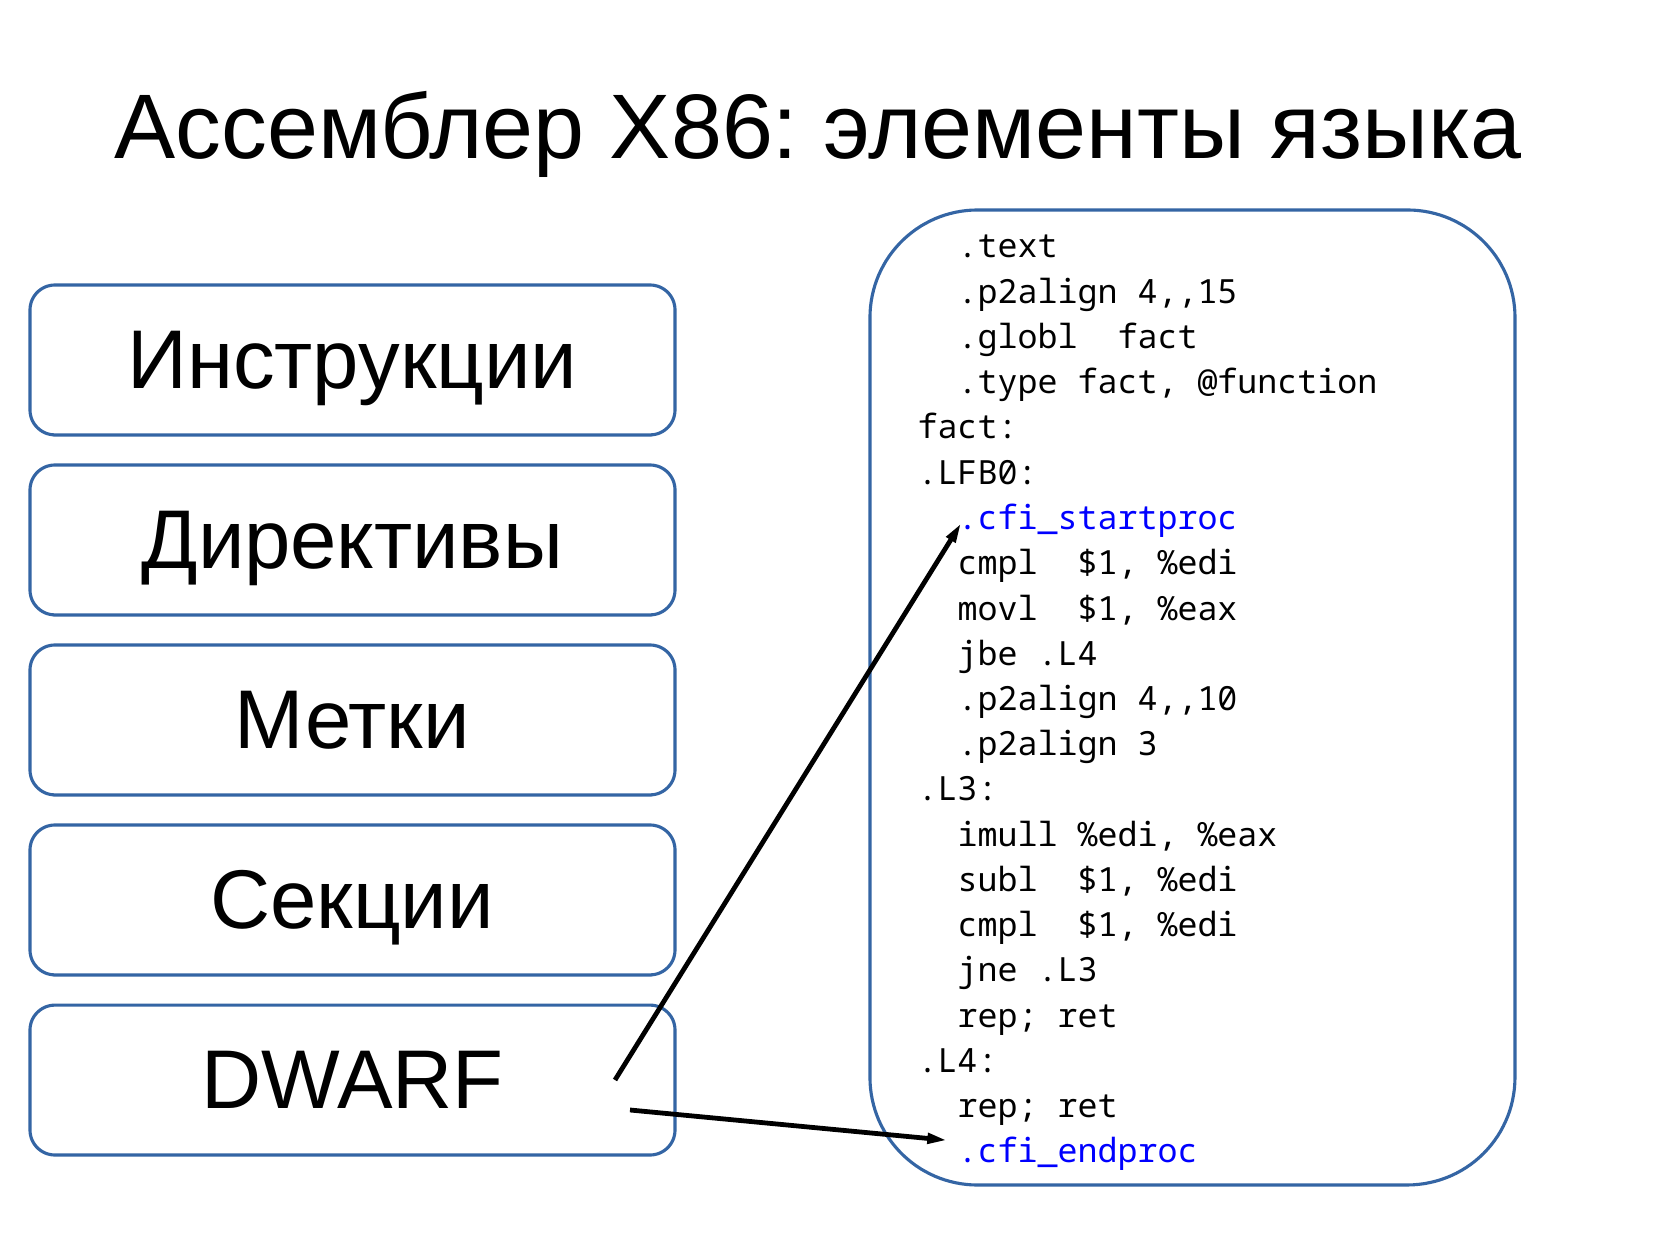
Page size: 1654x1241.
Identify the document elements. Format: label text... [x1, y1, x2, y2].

text_box Секции [30, 825, 676, 975]
text_box Директивы [30, 465, 676, 615]
text_box Метки [30, 645, 676, 795]
text_box .text .p2align 4,,15 .globl fact .type fact, @function fact: .LFB0: .cfi_startproc cmpl $1, %edi movl $1, %eax jbe .L4 .p2align 4,,10 .p2align 3 .L3: imull %edi, %eax subl $1, %edi cmpl $1, %edi jne .L3 rep; ret .L4: rep; ret .cfi_endproc [870, 210, 1516, 1186]
text_box Инструкции [30, 285, 676, 435]
text_box DWARF [30, 1005, 676, 1156]
title Ассемблер X86: элементы языка [75, 17, 1564, 226]
